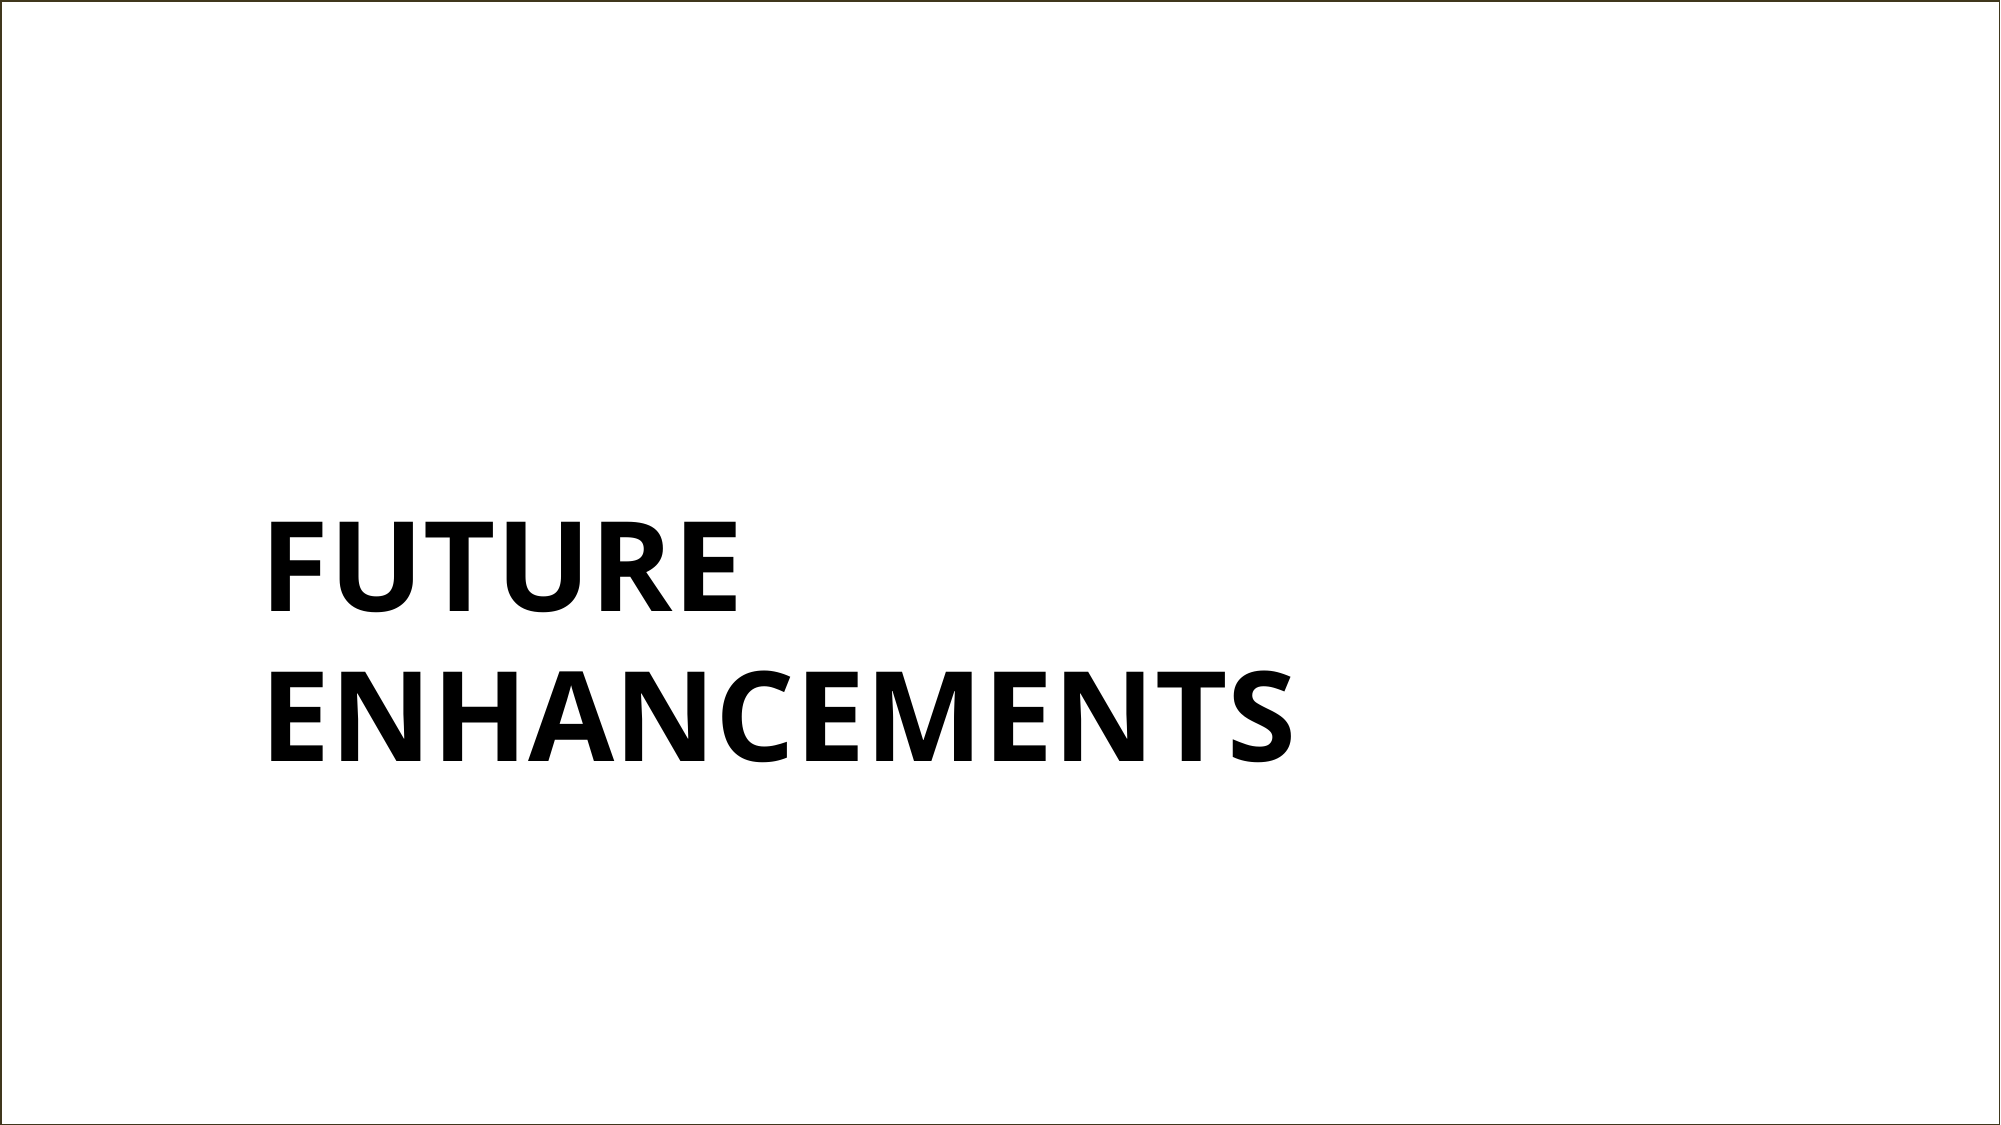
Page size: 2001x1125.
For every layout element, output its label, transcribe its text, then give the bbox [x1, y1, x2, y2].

text_box [0, 0, 2000, 1125]
text_box FUTURE ENHANCEMENTS [245, 478, 1758, 646]
